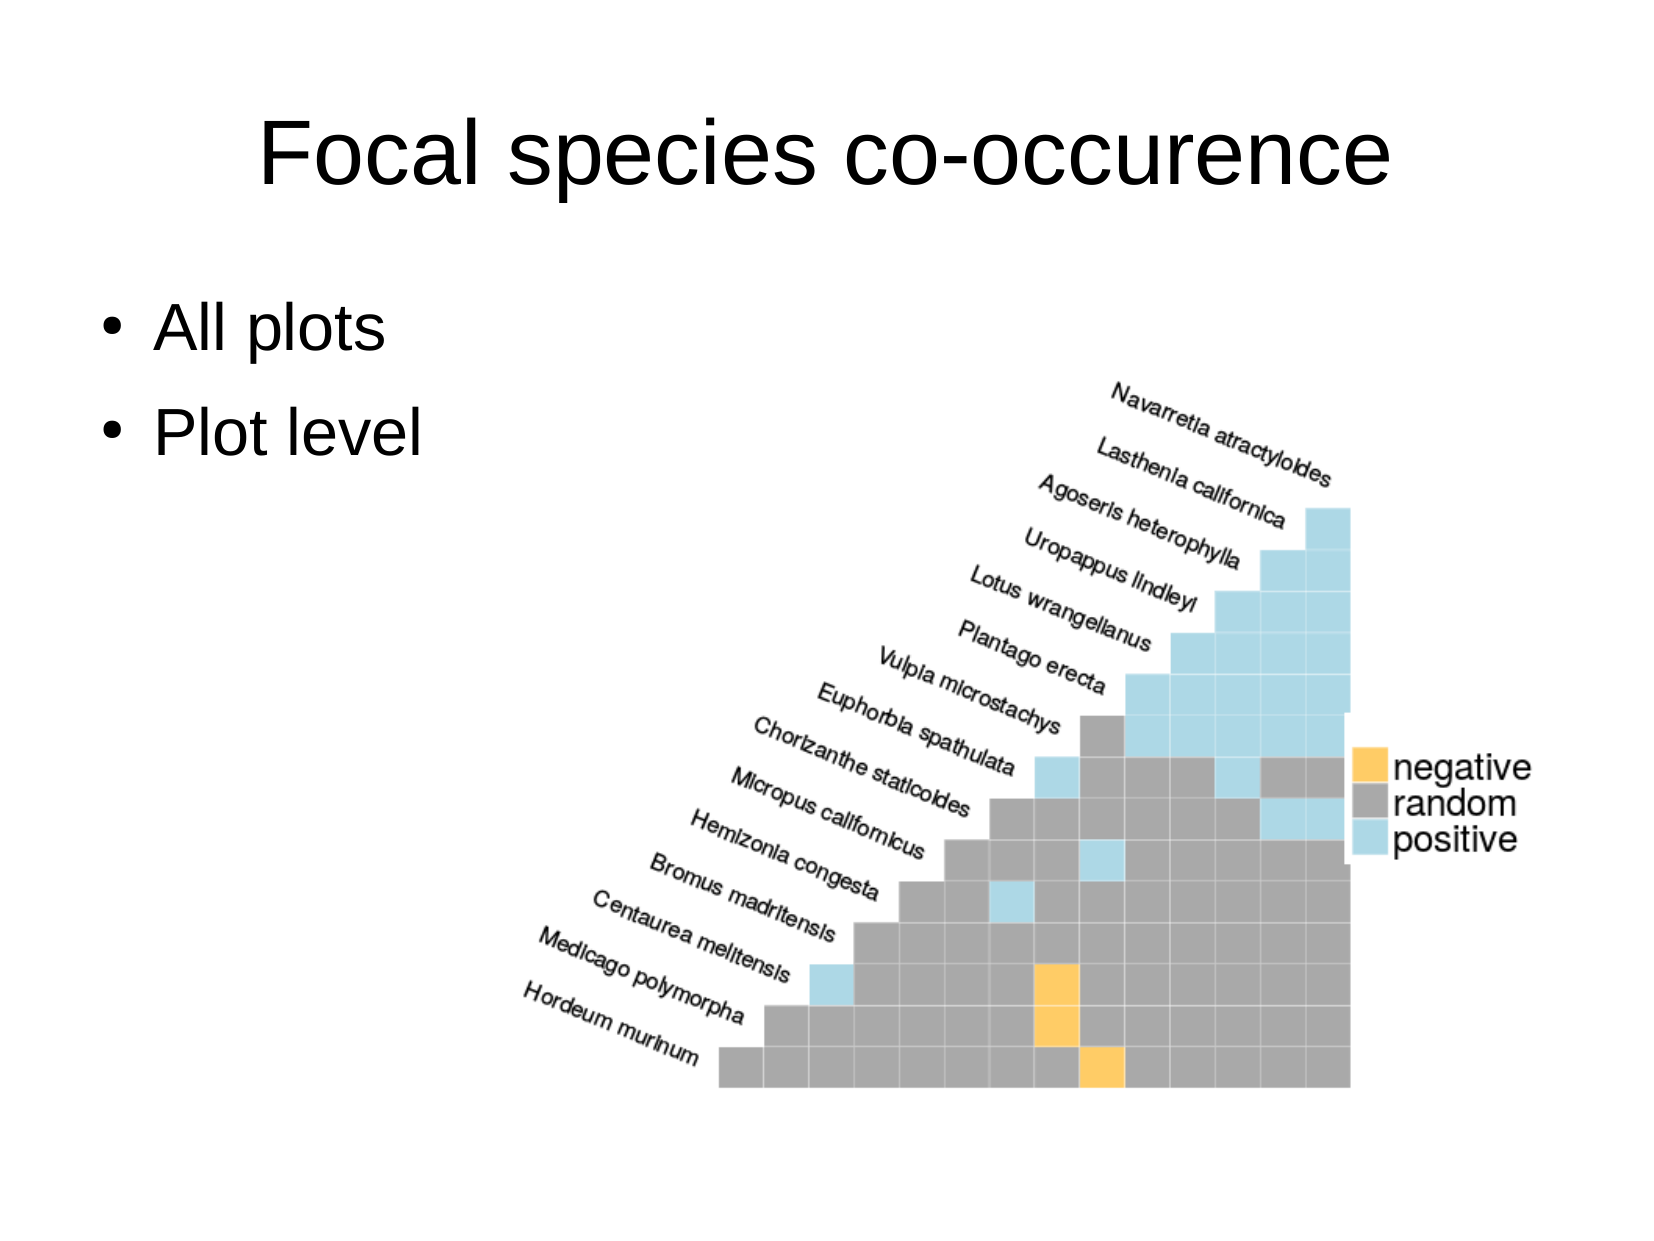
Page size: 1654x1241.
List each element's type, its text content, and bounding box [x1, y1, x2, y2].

picture [480, 369, 1540, 1111]
list All plots Plot level [82, 290, 1571, 1010]
title Focal species co-occurence [82, 49, 1571, 257]
